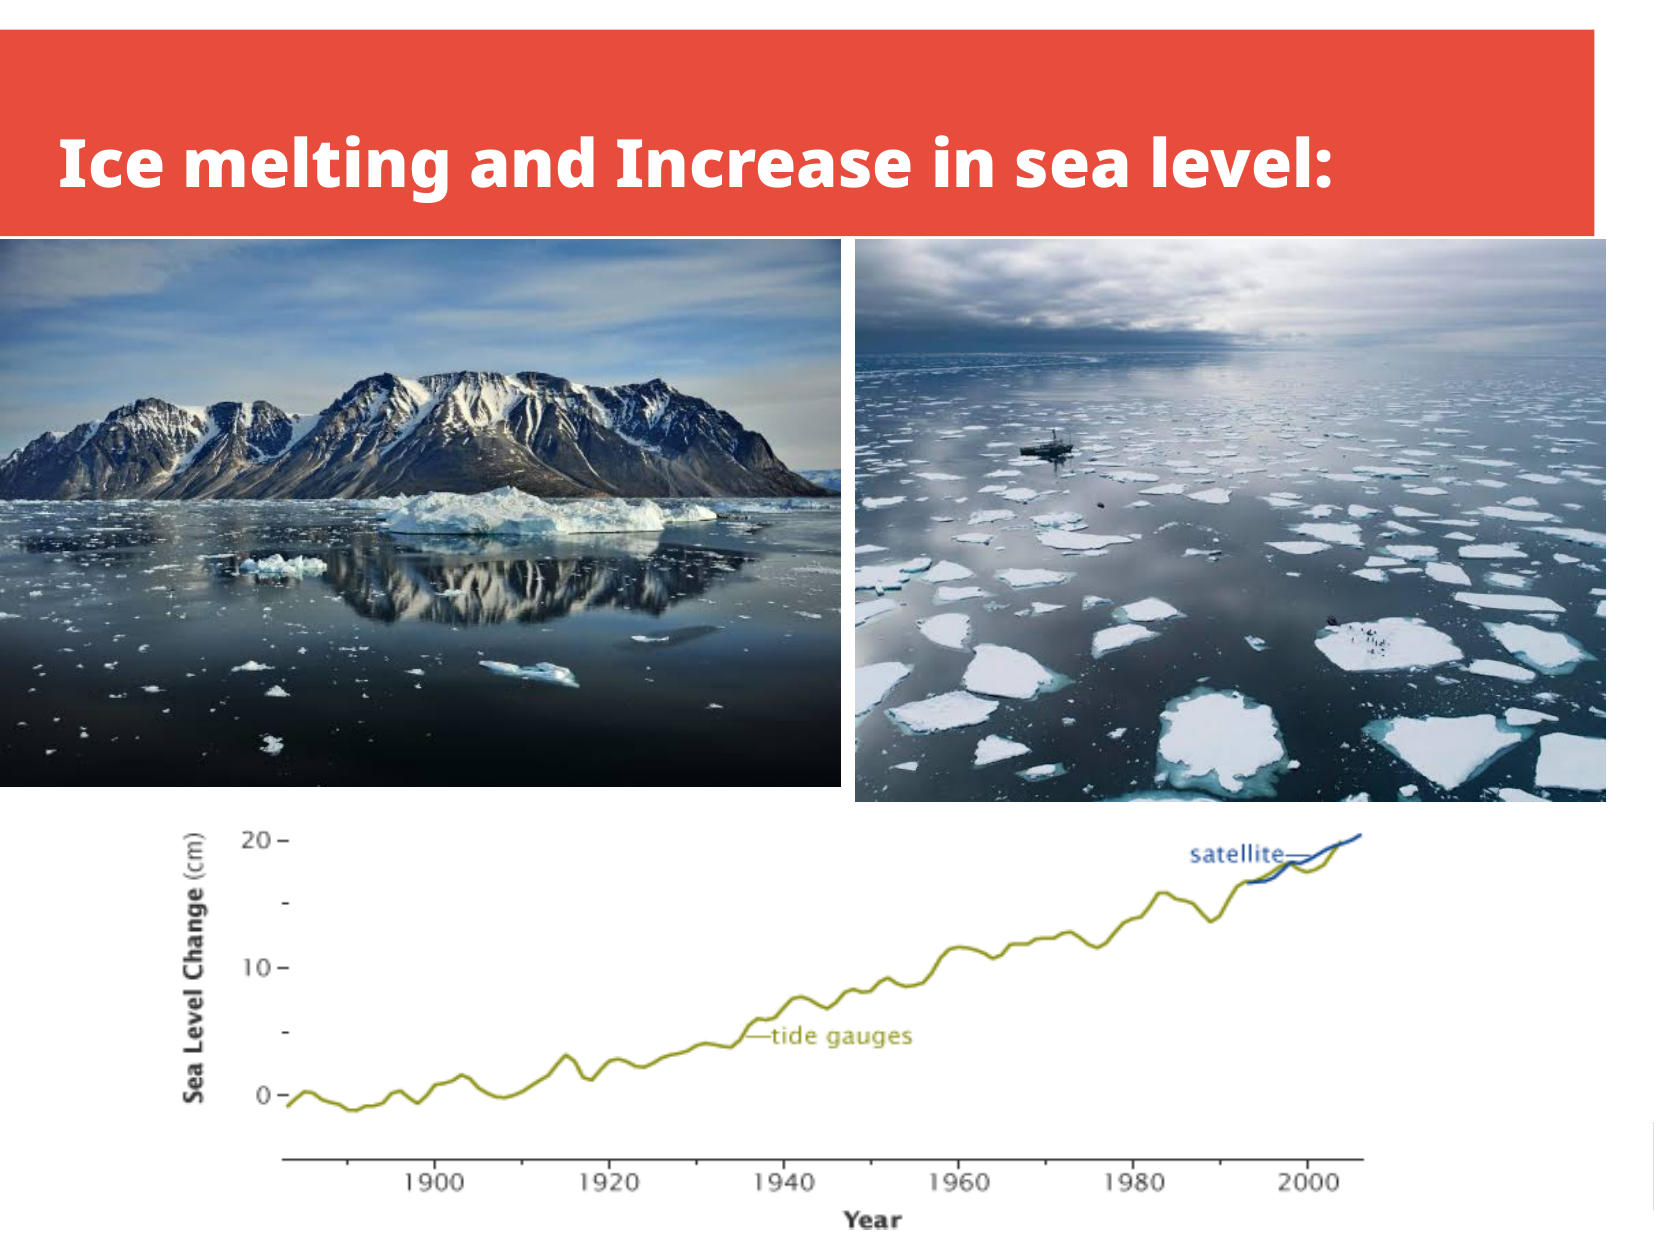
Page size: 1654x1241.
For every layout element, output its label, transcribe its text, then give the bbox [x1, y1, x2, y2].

picture [0, 830, 1654, 1231]
picture [855, 239, 1606, 802]
title Ice melting and Increase in sea level: [59, 59, 1595, 207]
picture [0, 239, 841, 787]
